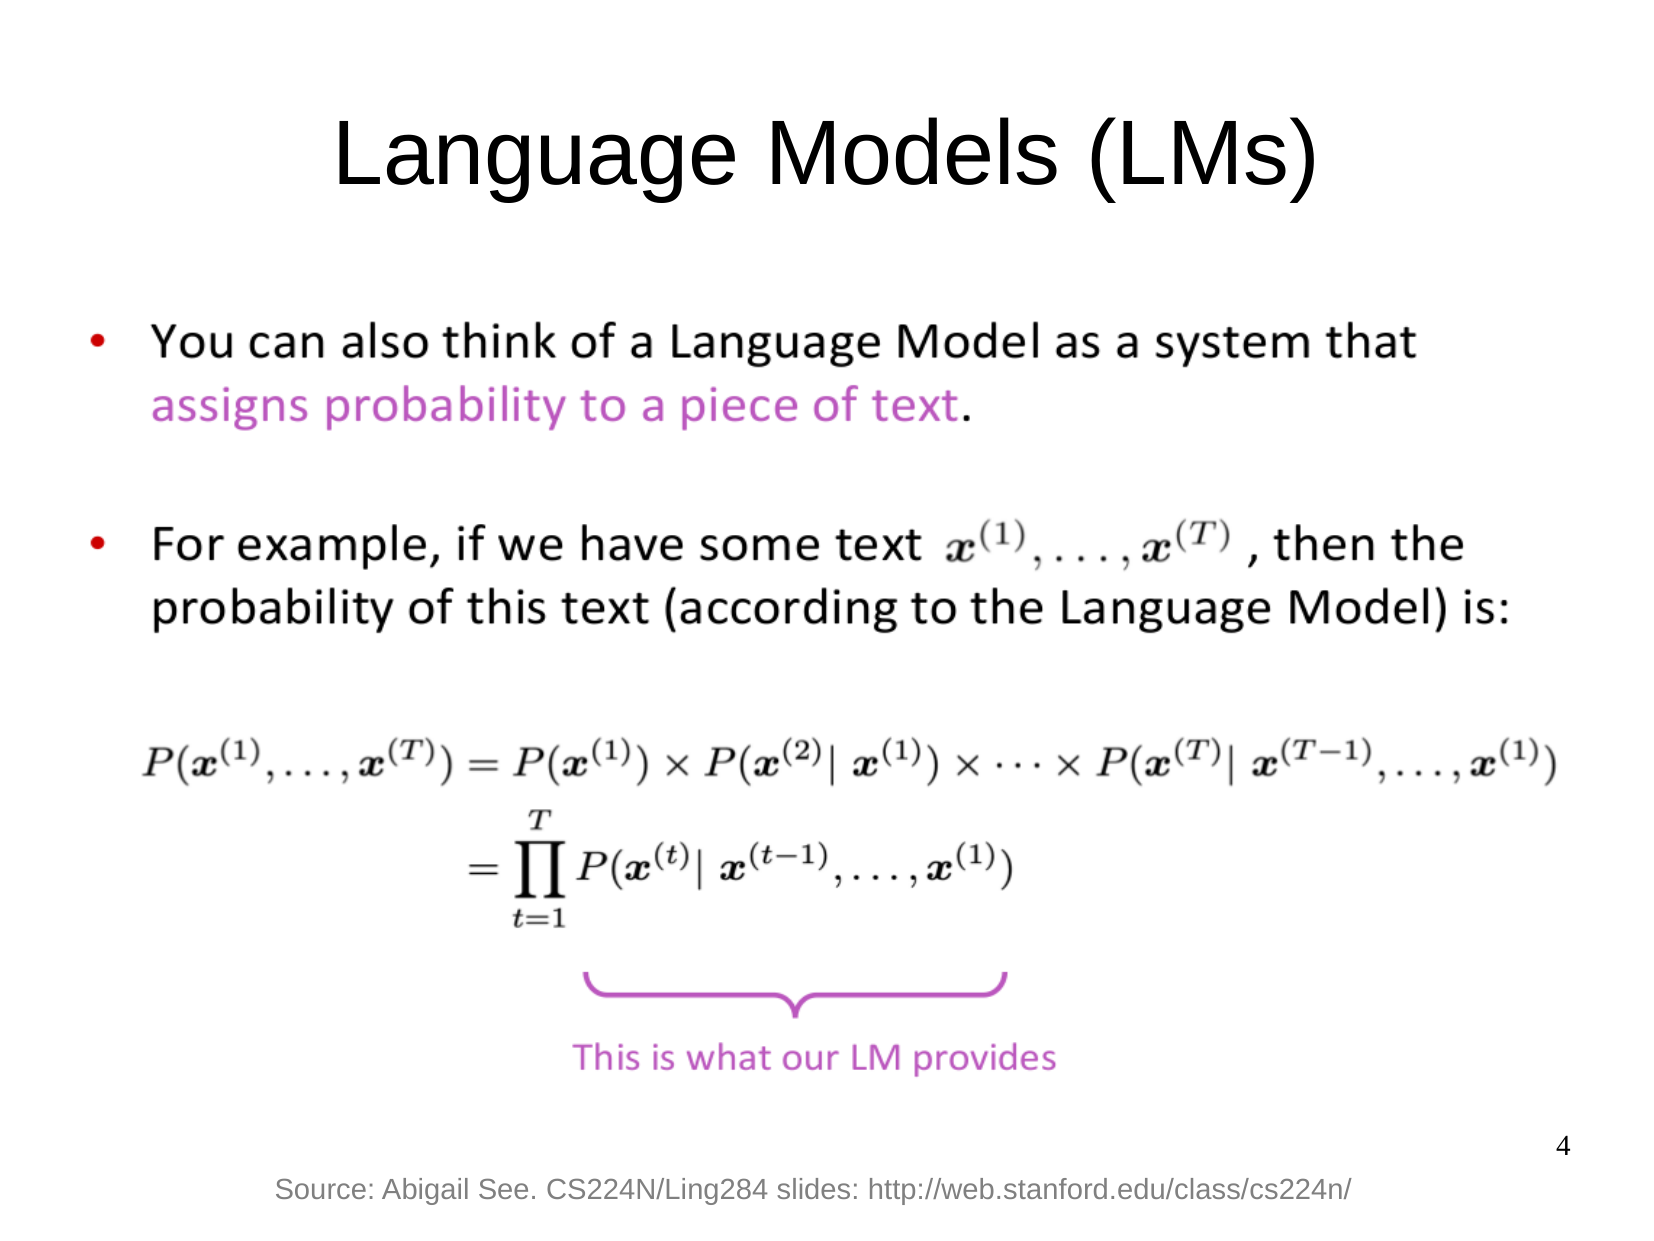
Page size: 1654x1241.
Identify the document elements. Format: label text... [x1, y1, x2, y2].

picture [17, 272, 1654, 1098]
text_box Source: Abigail See. CS224N/Ling284 slides: http://web.stanford.edu/class/cs224n/ [259, 1165, 1654, 1241]
title Language Models (LMs) [82, 49, 1571, 257]
